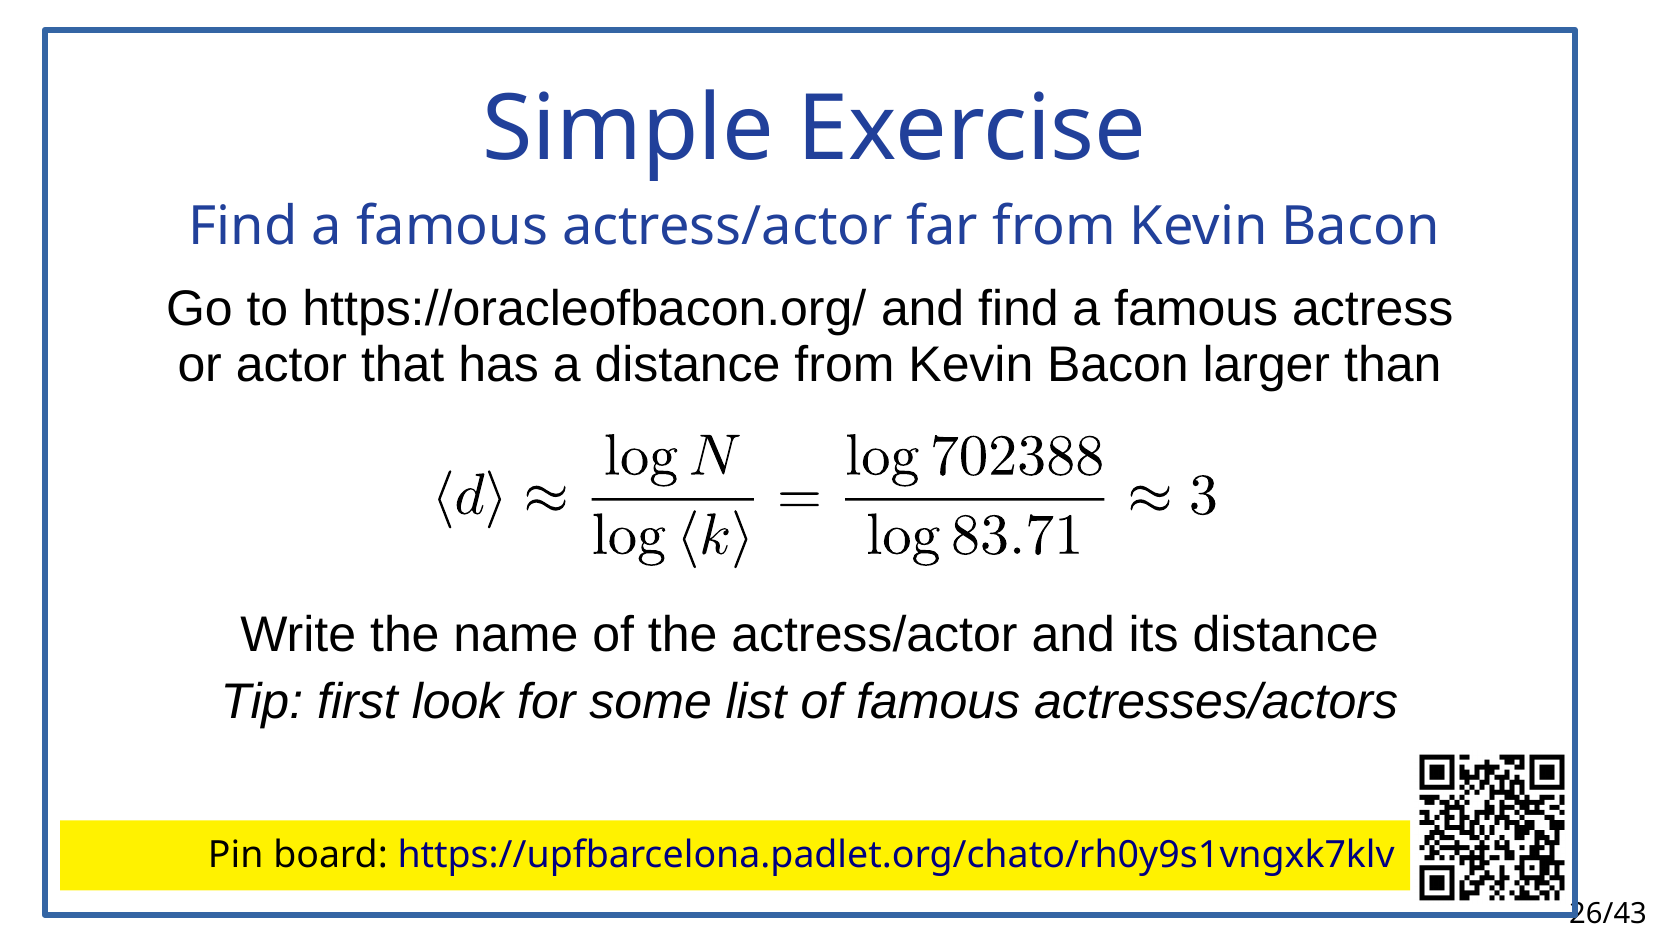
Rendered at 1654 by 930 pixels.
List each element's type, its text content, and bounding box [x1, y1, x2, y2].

picture [1414, 750, 1566, 904]
text_box Pin board: https://upfbarcelona.padlet.org/chato/rh0y9s1vngxk7klv [60, 820, 1411, 891]
title Simple Exercise Find a famous actress/actor far from Kevin Bacon [70, 46, 1559, 275]
text_box [431, 434, 1218, 569]
text_box Go to https://oracleofbacon.org/ and find a famous actress or actor that has a distance from Kevin Bacon larger than Write the name of the actress/actor and its distance Tip: first look for some list of famous actresses/actors [135, 272, 1486, 758]
